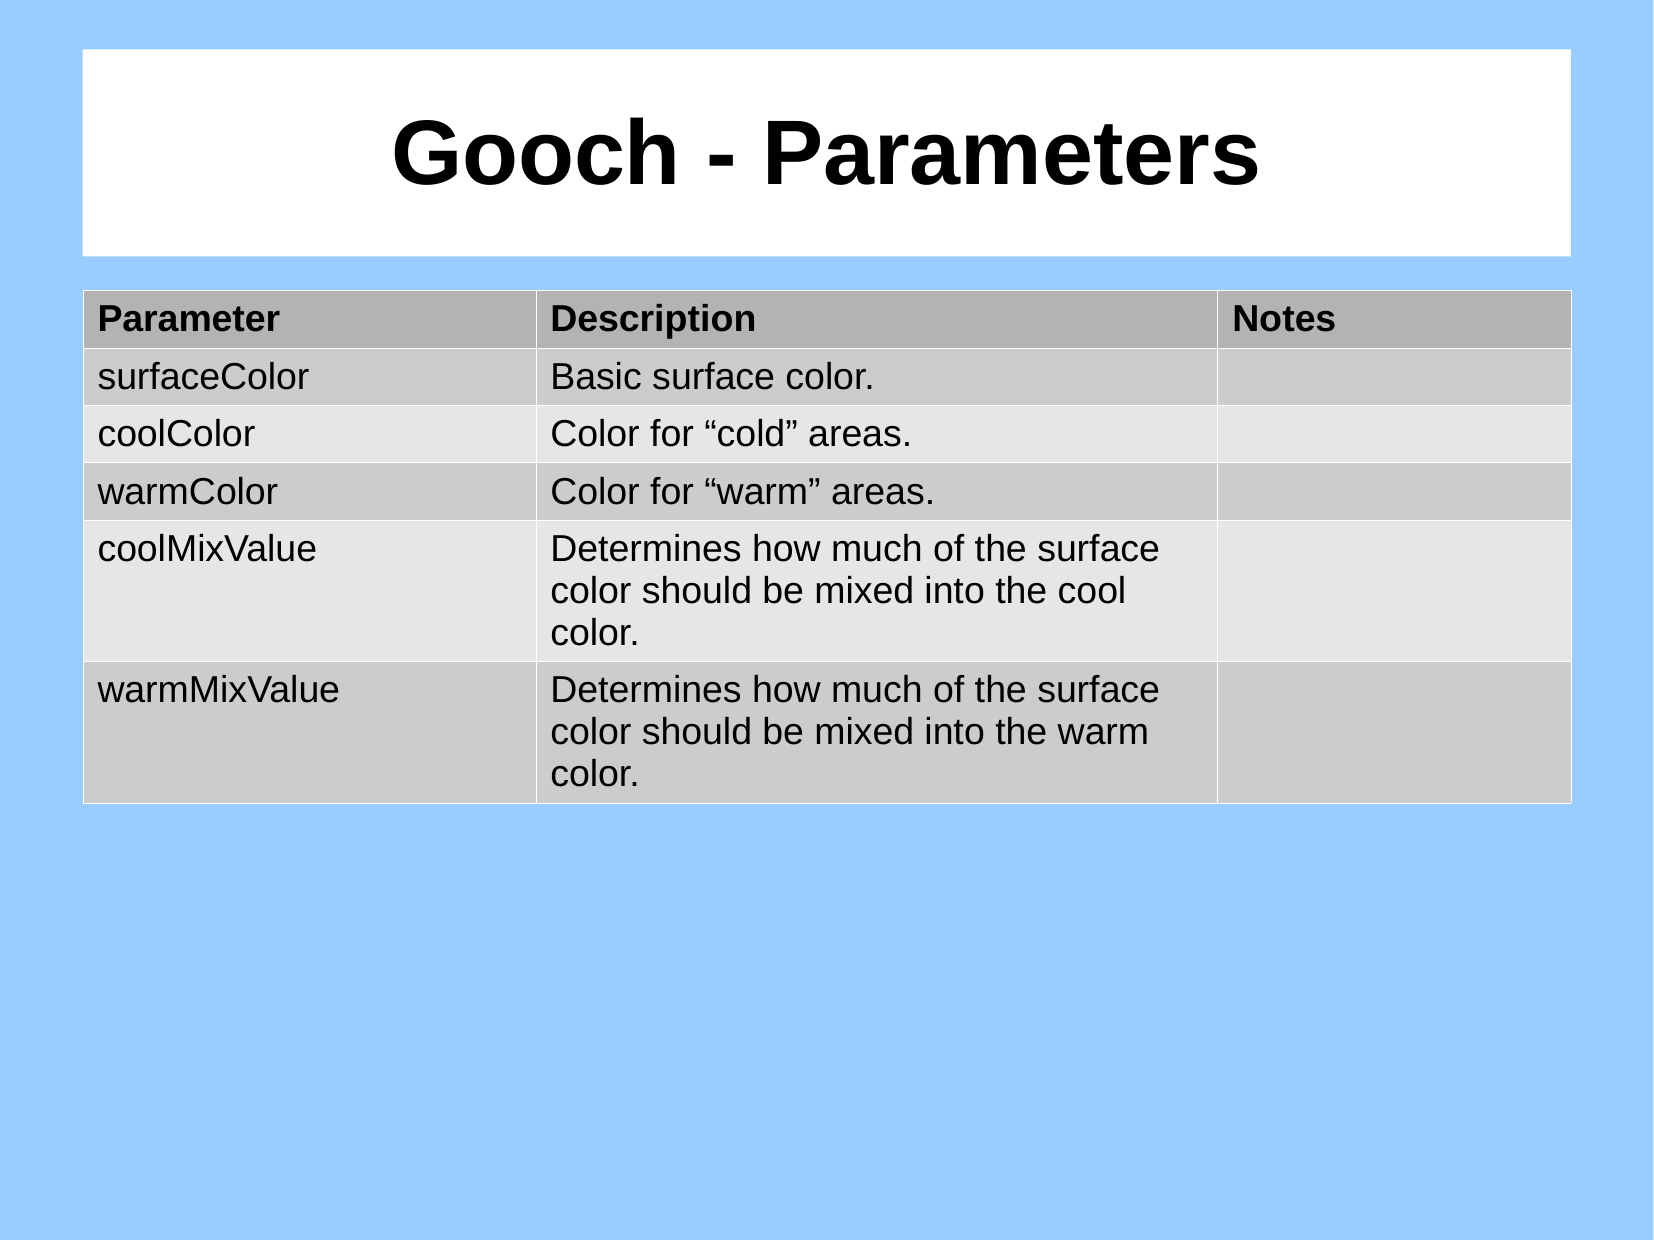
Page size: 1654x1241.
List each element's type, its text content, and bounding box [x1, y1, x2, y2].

table_cell [1218, 662, 1571, 803]
table_cell warmMixValue [84, 662, 536, 803]
table_cell [1218, 463, 1571, 520]
table_cell coolColor [84, 406, 536, 462]
table_cell Determines how much of the surface color should be mixed into the cool color. [537, 521, 1217, 661]
table_cell [1218, 521, 1571, 661]
table_cell warmColor [84, 463, 536, 520]
title Gooch - Parameters [82, 49, 1571, 257]
table_cell Basic surface color. [537, 349, 1217, 405]
table_header Description [537, 291, 1217, 348]
table_cell Determines how much of the surface color should be mixed into the warm color. [537, 662, 1217, 803]
table_cell Color for “warm” areas. [537, 463, 1217, 520]
table_cell coolMixValue [84, 521, 536, 661]
table_cell [1218, 349, 1571, 405]
table_header Parameter [84, 291, 536, 348]
table_cell surfaceColor [84, 349, 536, 405]
table_header Notes [1218, 291, 1571, 348]
table_cell Color for “cold” areas. [537, 406, 1217, 462]
table_cell [1218, 406, 1571, 462]
